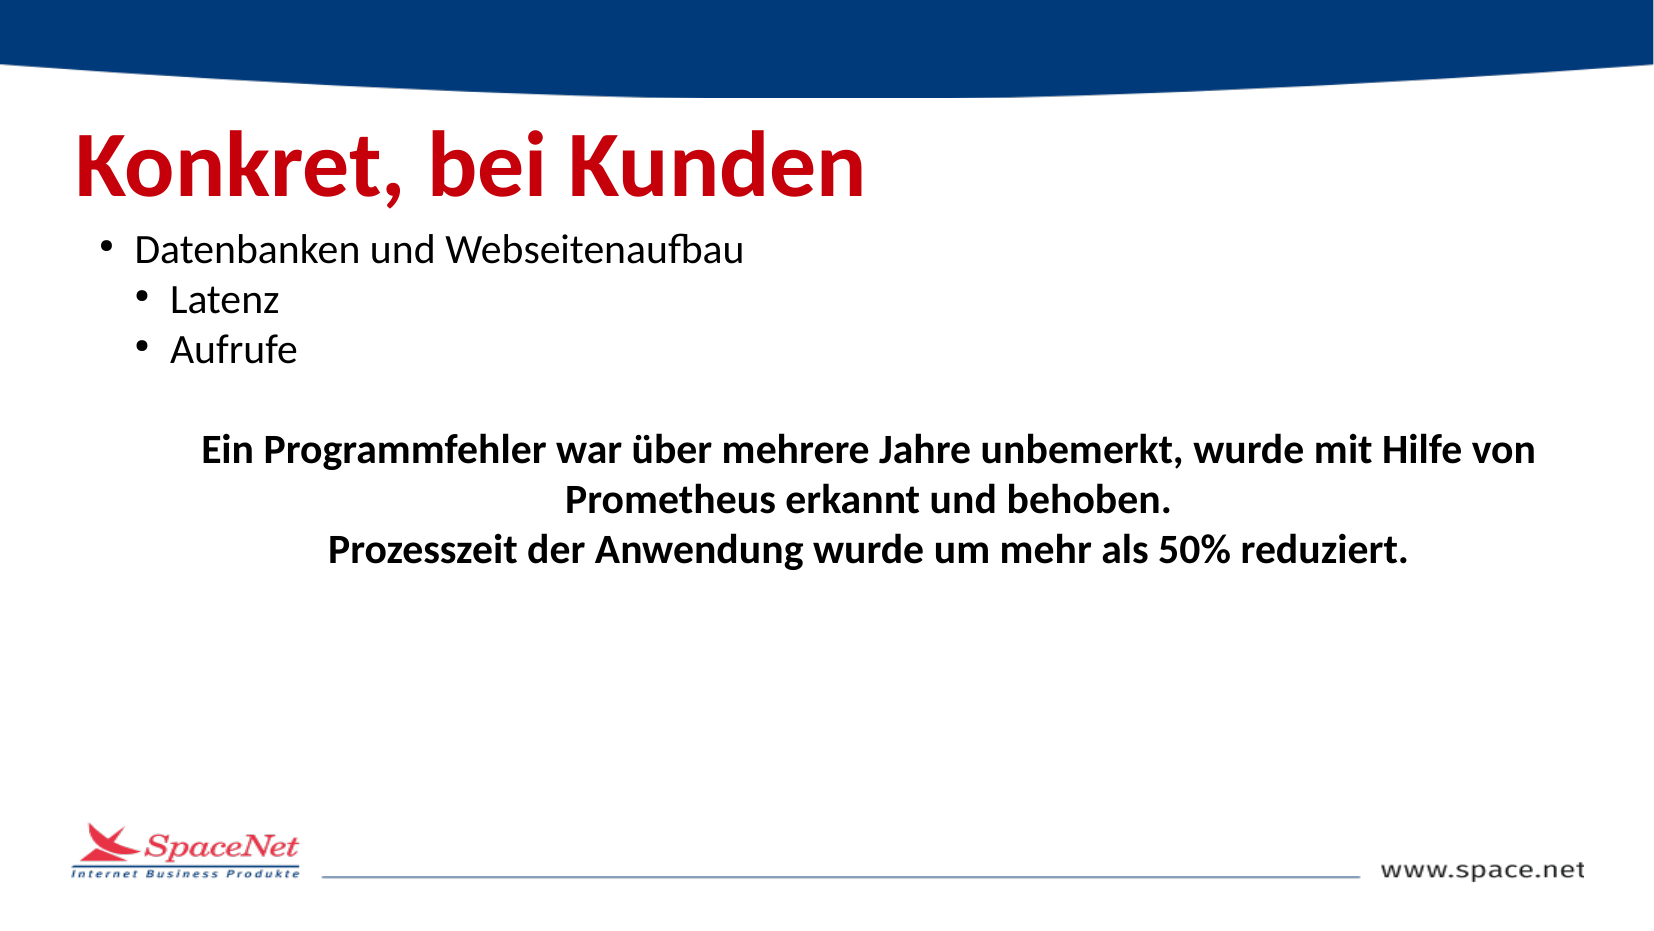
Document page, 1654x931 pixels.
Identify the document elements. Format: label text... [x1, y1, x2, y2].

text_box Datenbanken und Webseitenaufbau Latenz Aufrufe Ein Programmfehler war über mehrere Jahre unbemerkt, wurde mit Hilfe von Prometheus erkannt und behoben. Prozesszeit der Anwendung wurde um mehr als 50% reduziert. [84, 223, 1583, 580]
text_box Konkret, bei Kunden [60, 95, 1583, 223]
